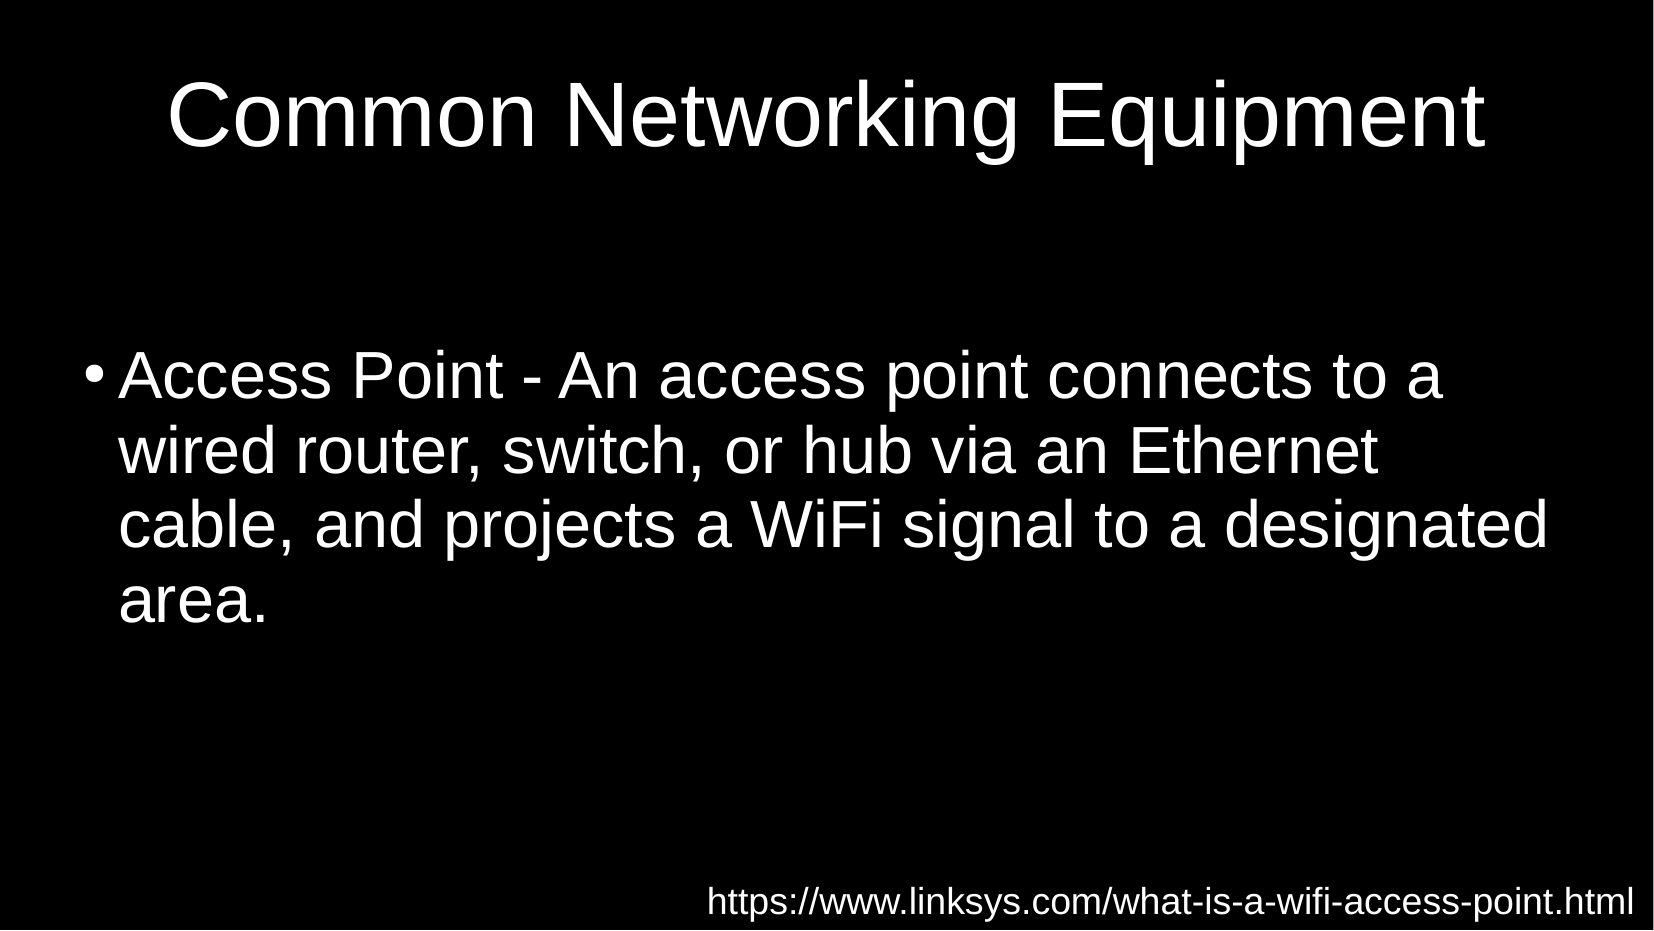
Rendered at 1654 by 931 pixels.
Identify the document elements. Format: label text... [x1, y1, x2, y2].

subtitle Access Point - An access point connects to a wired router, switch, or hub via an Ethernet cable, and projects a WiFi signal to a designated area. [82, 217, 1571, 758]
title Common Networking Equipment [82, 37, 1571, 193]
text_box https://www.linksys.com/what-is-a-wifi-access-point.html [692, 873, 1651, 931]
